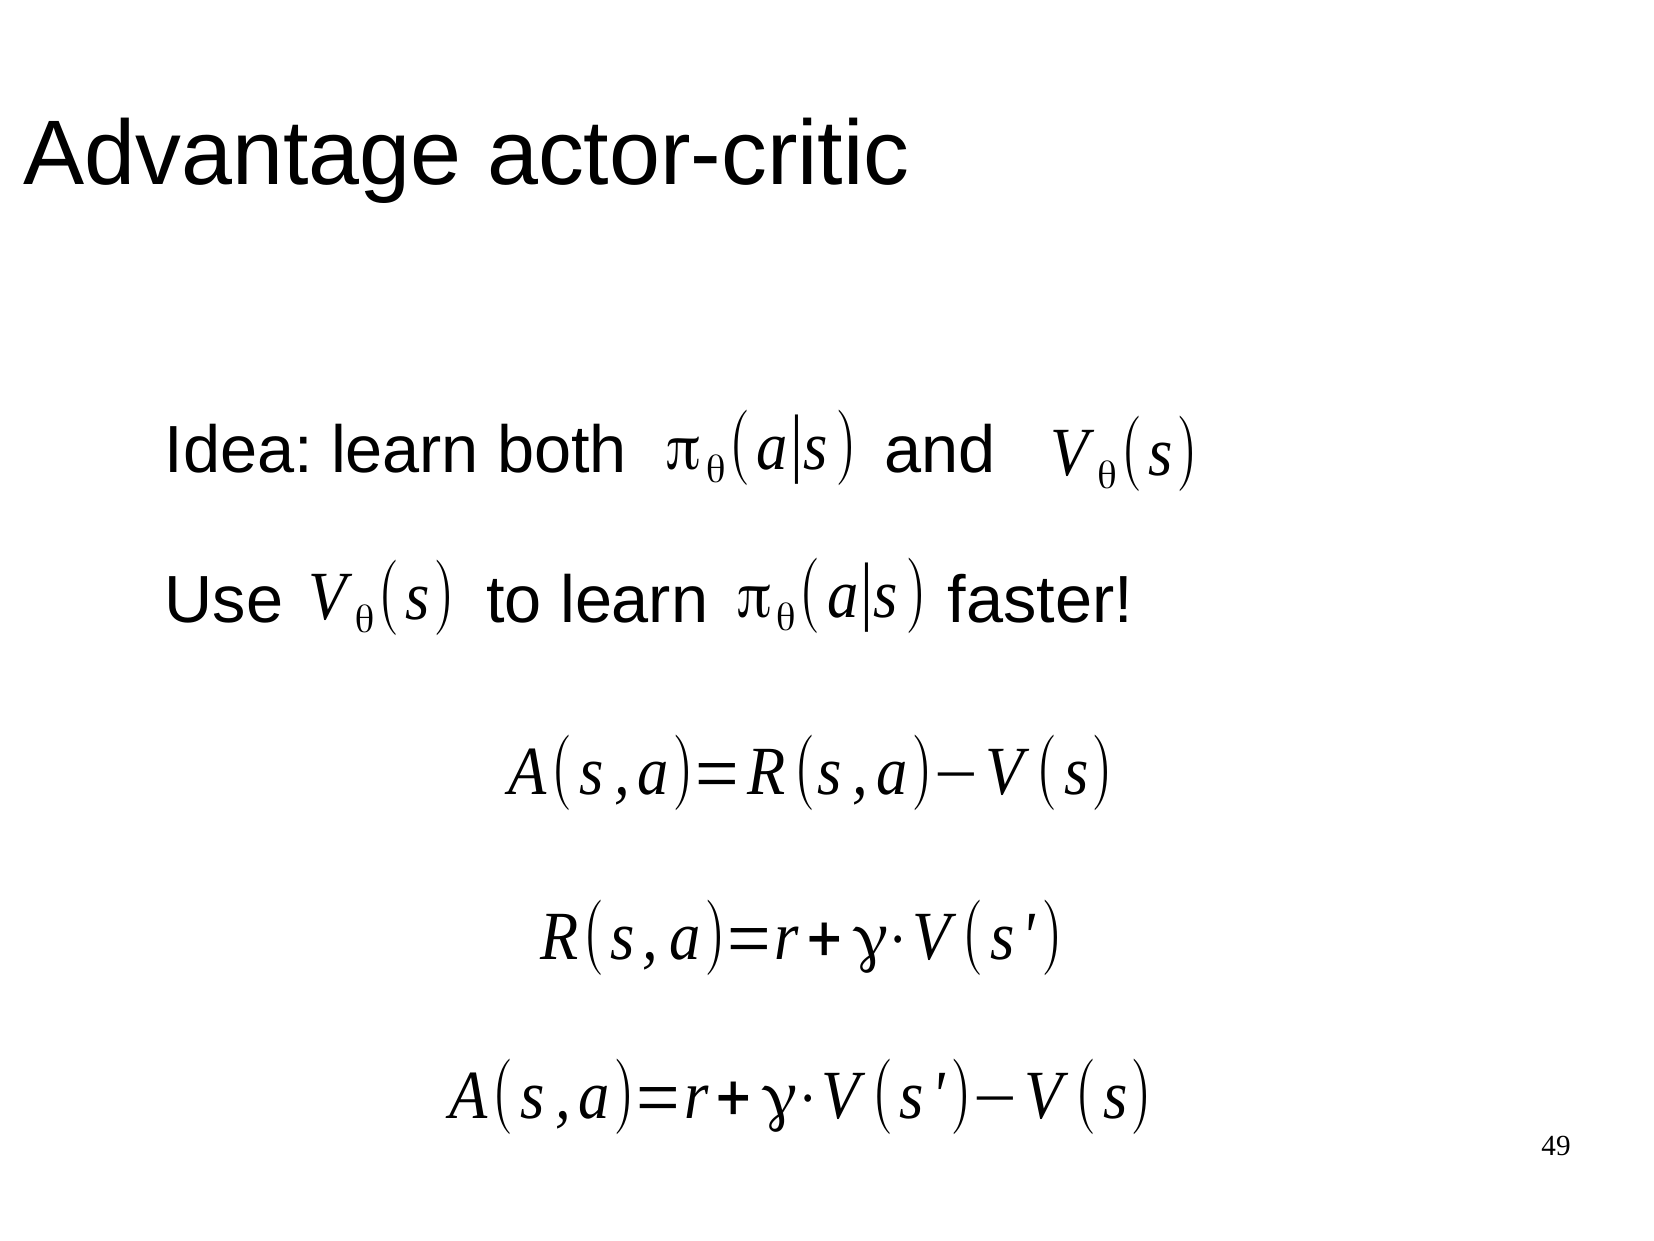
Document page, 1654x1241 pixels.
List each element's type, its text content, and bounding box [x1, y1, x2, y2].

chart [426, 1054, 1166, 1138]
title Advantage actor-critic [23, 49, 1512, 257]
chart [721, 552, 941, 636]
chart [651, 405, 871, 488]
chart [520, 894, 1077, 978]
chart [1035, 410, 1214, 494]
text_box Idea: learn both and Use to learn faster! [150, 405, 1546, 869]
chart [485, 729, 1127, 813]
chart [292, 555, 471, 639]
